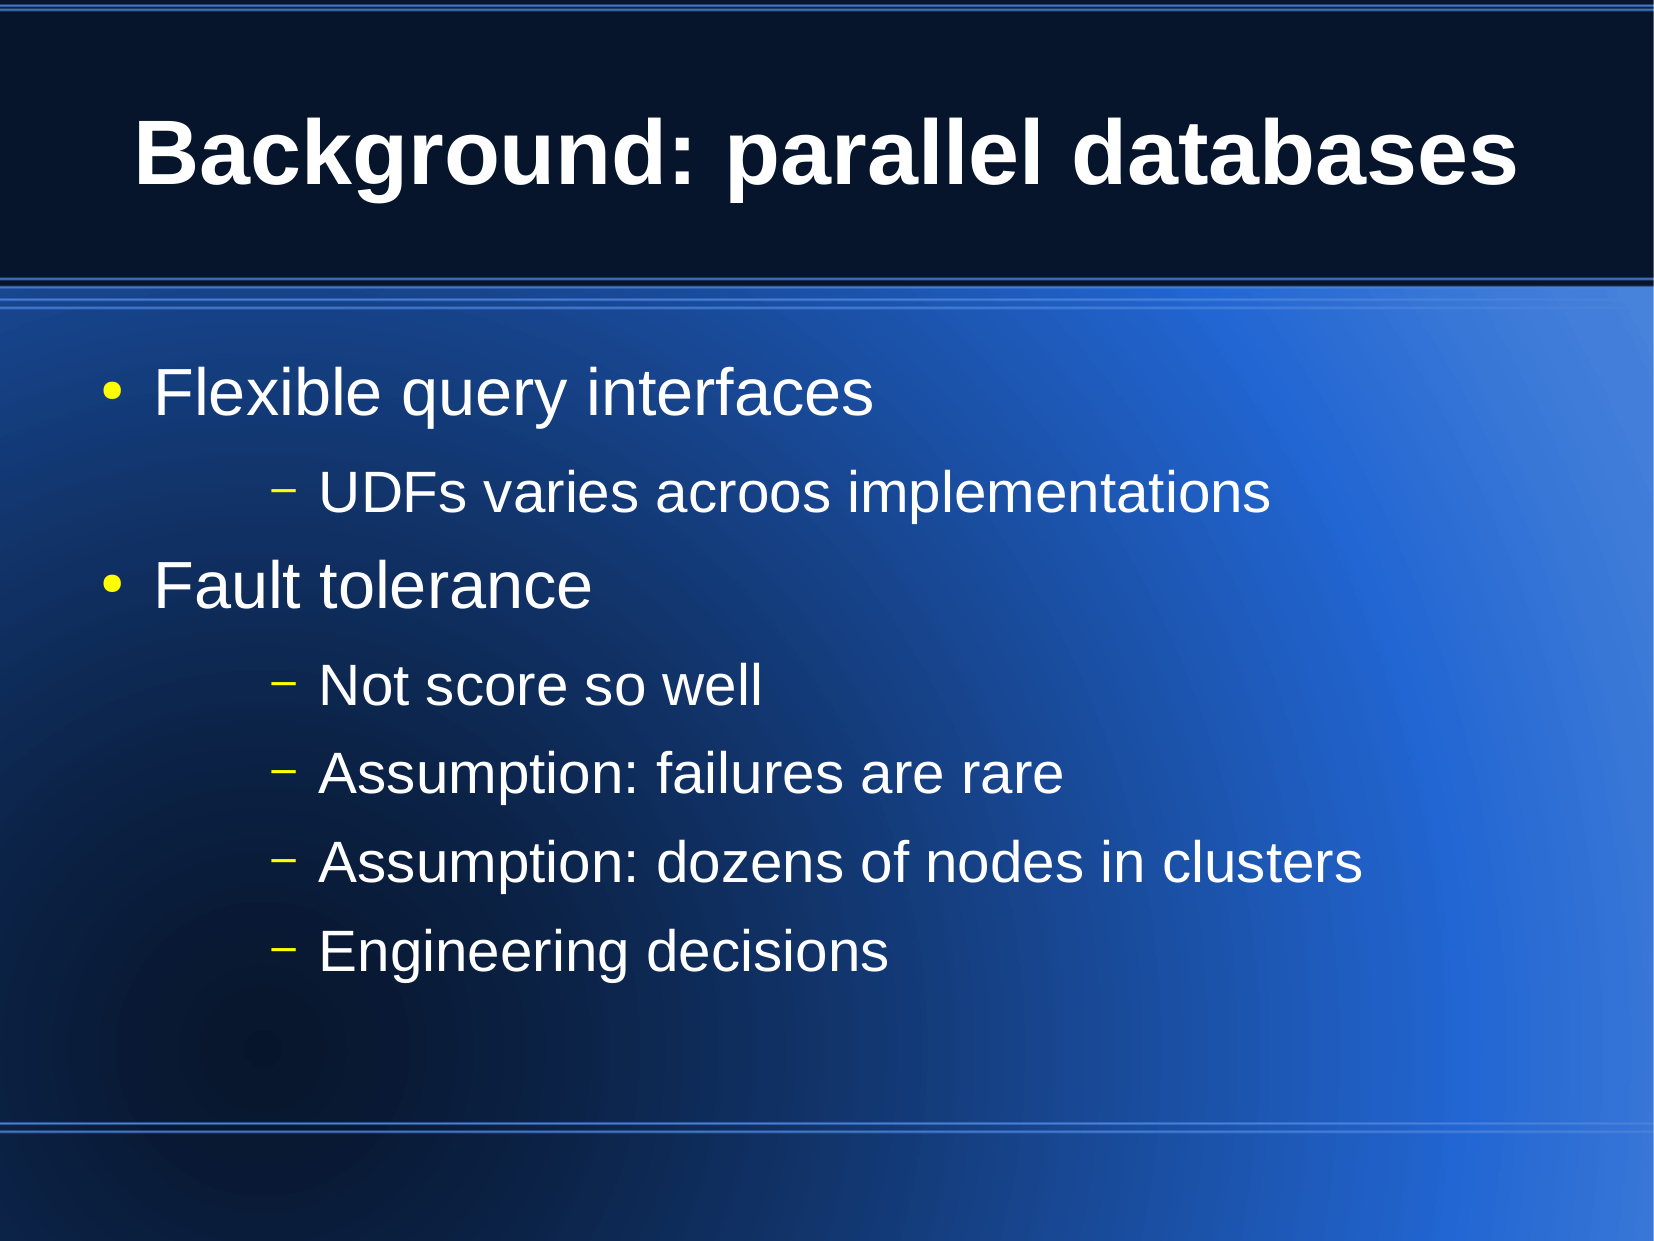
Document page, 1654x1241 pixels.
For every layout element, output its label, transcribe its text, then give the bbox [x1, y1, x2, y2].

title Background: parallel databases [82, 49, 1571, 257]
list Flexible query interfaces UDFs varies acroos implementations Fault tolerance Not score so well Assumption: failures are rare Assumption: dozens of nodes in clusters Engineering decisions [82, 355, 1536, 1043]
picture [0, 0, 1654, 1241]
